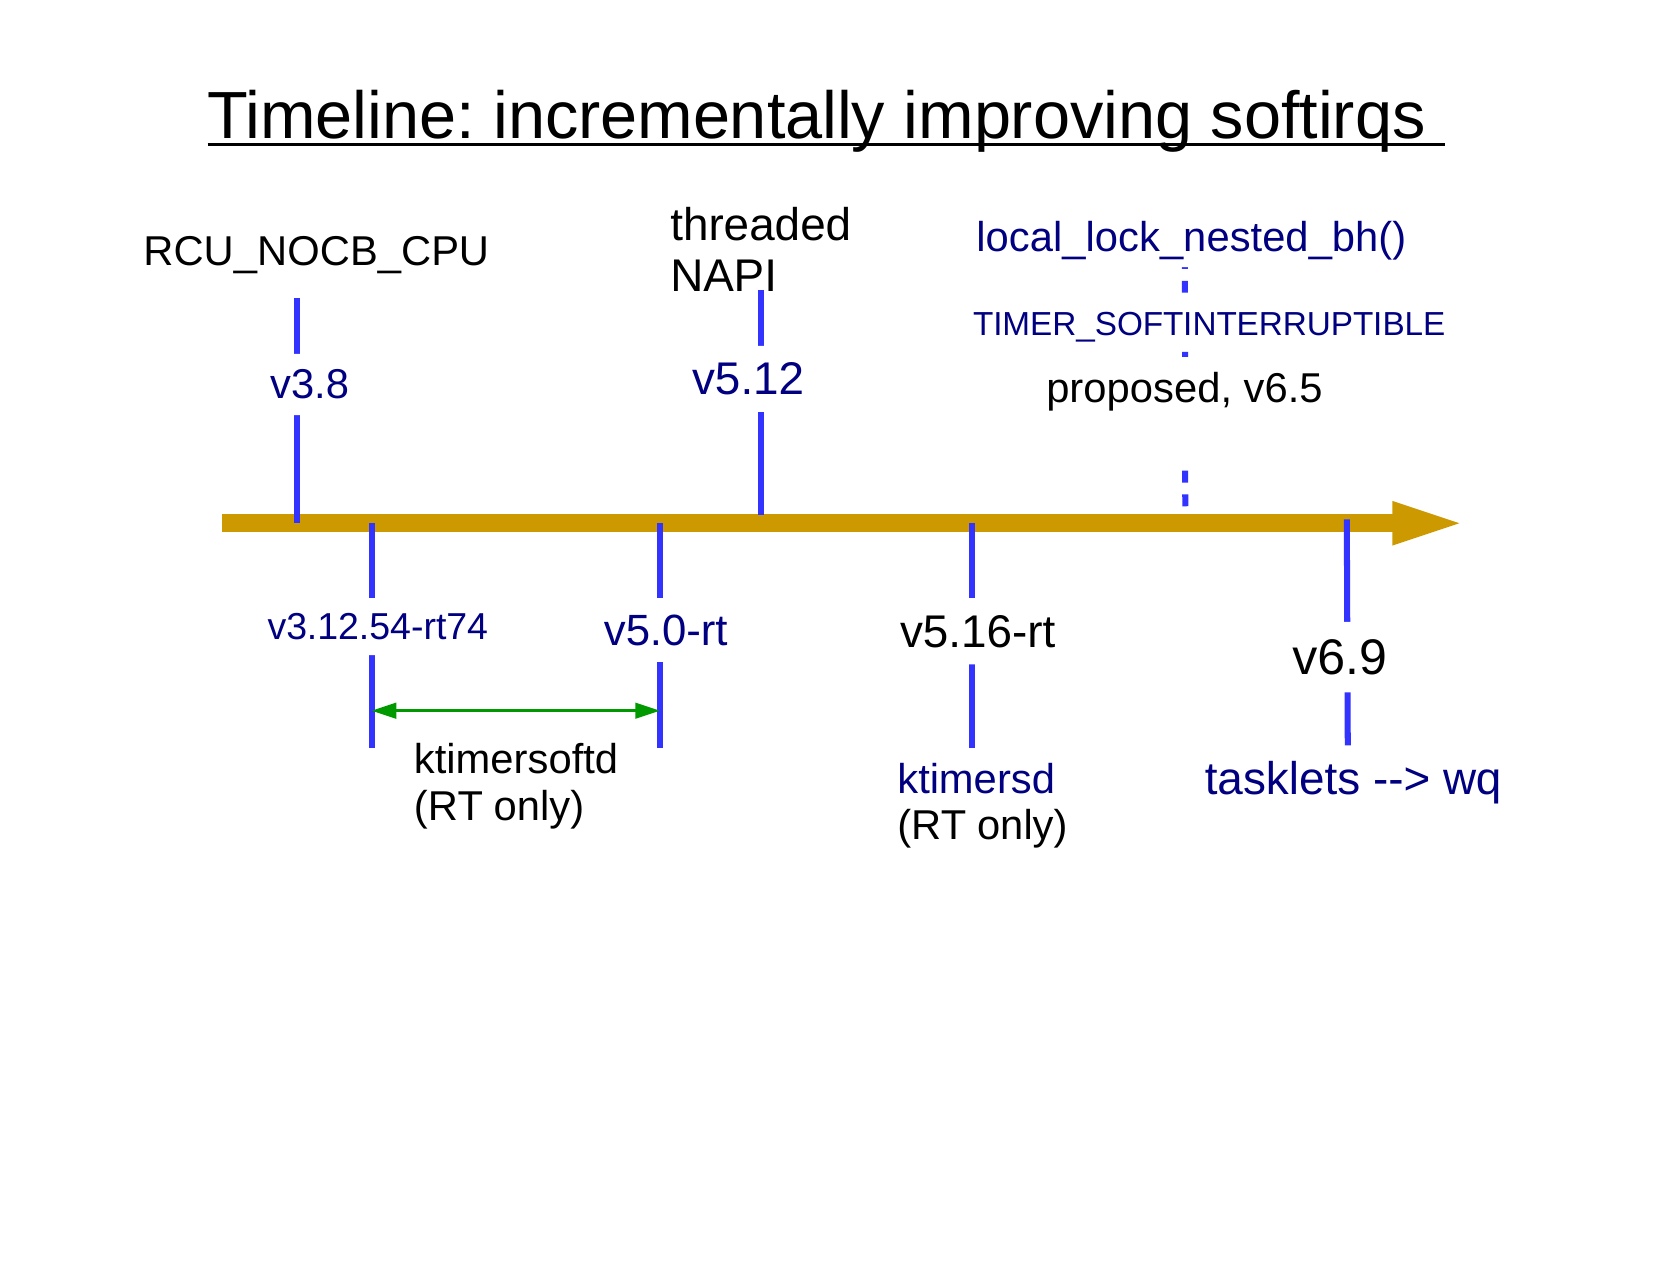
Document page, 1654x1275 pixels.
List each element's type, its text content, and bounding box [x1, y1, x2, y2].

text_box RCU_NOCB_CPU [128, 220, 505, 282]
text_box threaded NAPI [655, 191, 866, 309]
text_box local_lock_nested_bh() [962, 205, 1421, 268]
text_box ktimersoftd (RT only) [399, 728, 645, 837]
text_box proposed, v6.5 [1031, 357, 1338, 465]
text_box v5.0-rt [589, 598, 743, 662]
text_box v6.9 [1277, 621, 1431, 693]
text_box TIMER_SOFTINTERRUPTIBLE [958, 298, 1461, 351]
text_box v5.12 [677, 345, 819, 412]
text_box v3.8 [255, 353, 364, 416]
text_box v3.12.54-rt74 [252, 598, 504, 656]
text_box tasklets --> wq [1190, 745, 1517, 812]
title Timeline: incrementally improving softirqs [82, 50, 1571, 181]
text_box ktimersd (RT only) [882, 748, 1083, 857]
text_box v5.16-rt [885, 598, 1071, 665]
